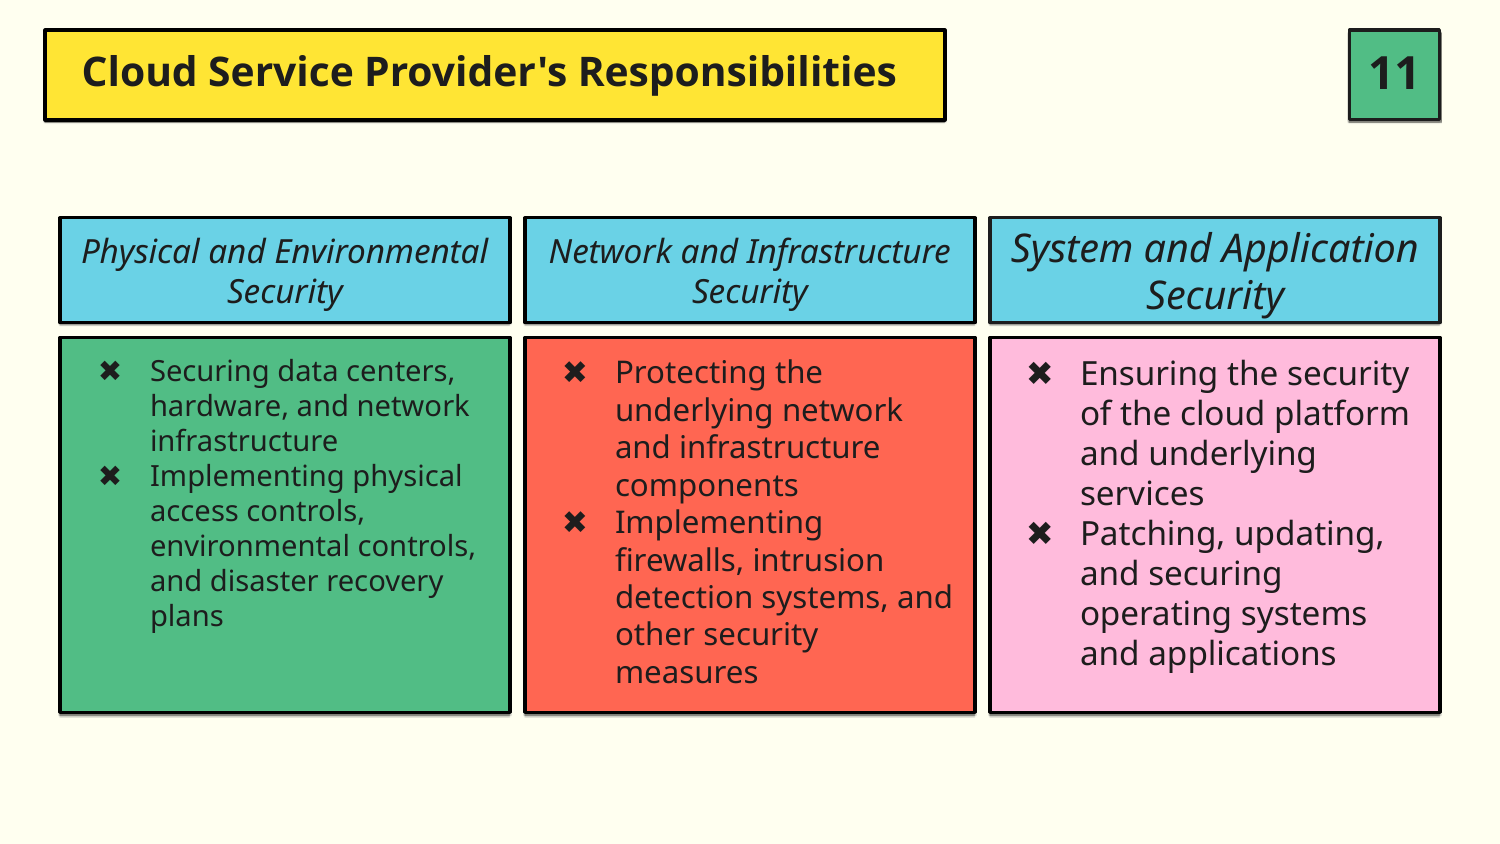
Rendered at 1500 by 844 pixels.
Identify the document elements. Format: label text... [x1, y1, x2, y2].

list Ensuring the security of the cloud platform and underlying services Patching, updating, and securing operating systems and applications [990, 337, 1440, 713]
list Protecting the underlying network and infrastructure components Implementing firewalls, intrusion detection systems, and other security measures [525, 337, 975, 713]
list Securing data centers, hardware, and network infrastructure Implementing physical access controls, environmental controls, and disaster recovery plans [60, 337, 510, 713]
subtitle Network and Infrastructure Security [525, 217, 975, 323]
subtitle Physical and Environmental Security [60, 217, 510, 323]
subtitle System and Application Security [990, 217, 1440, 323]
title Cloud Service Provider's Responsibilities [45, 30, 945, 120]
